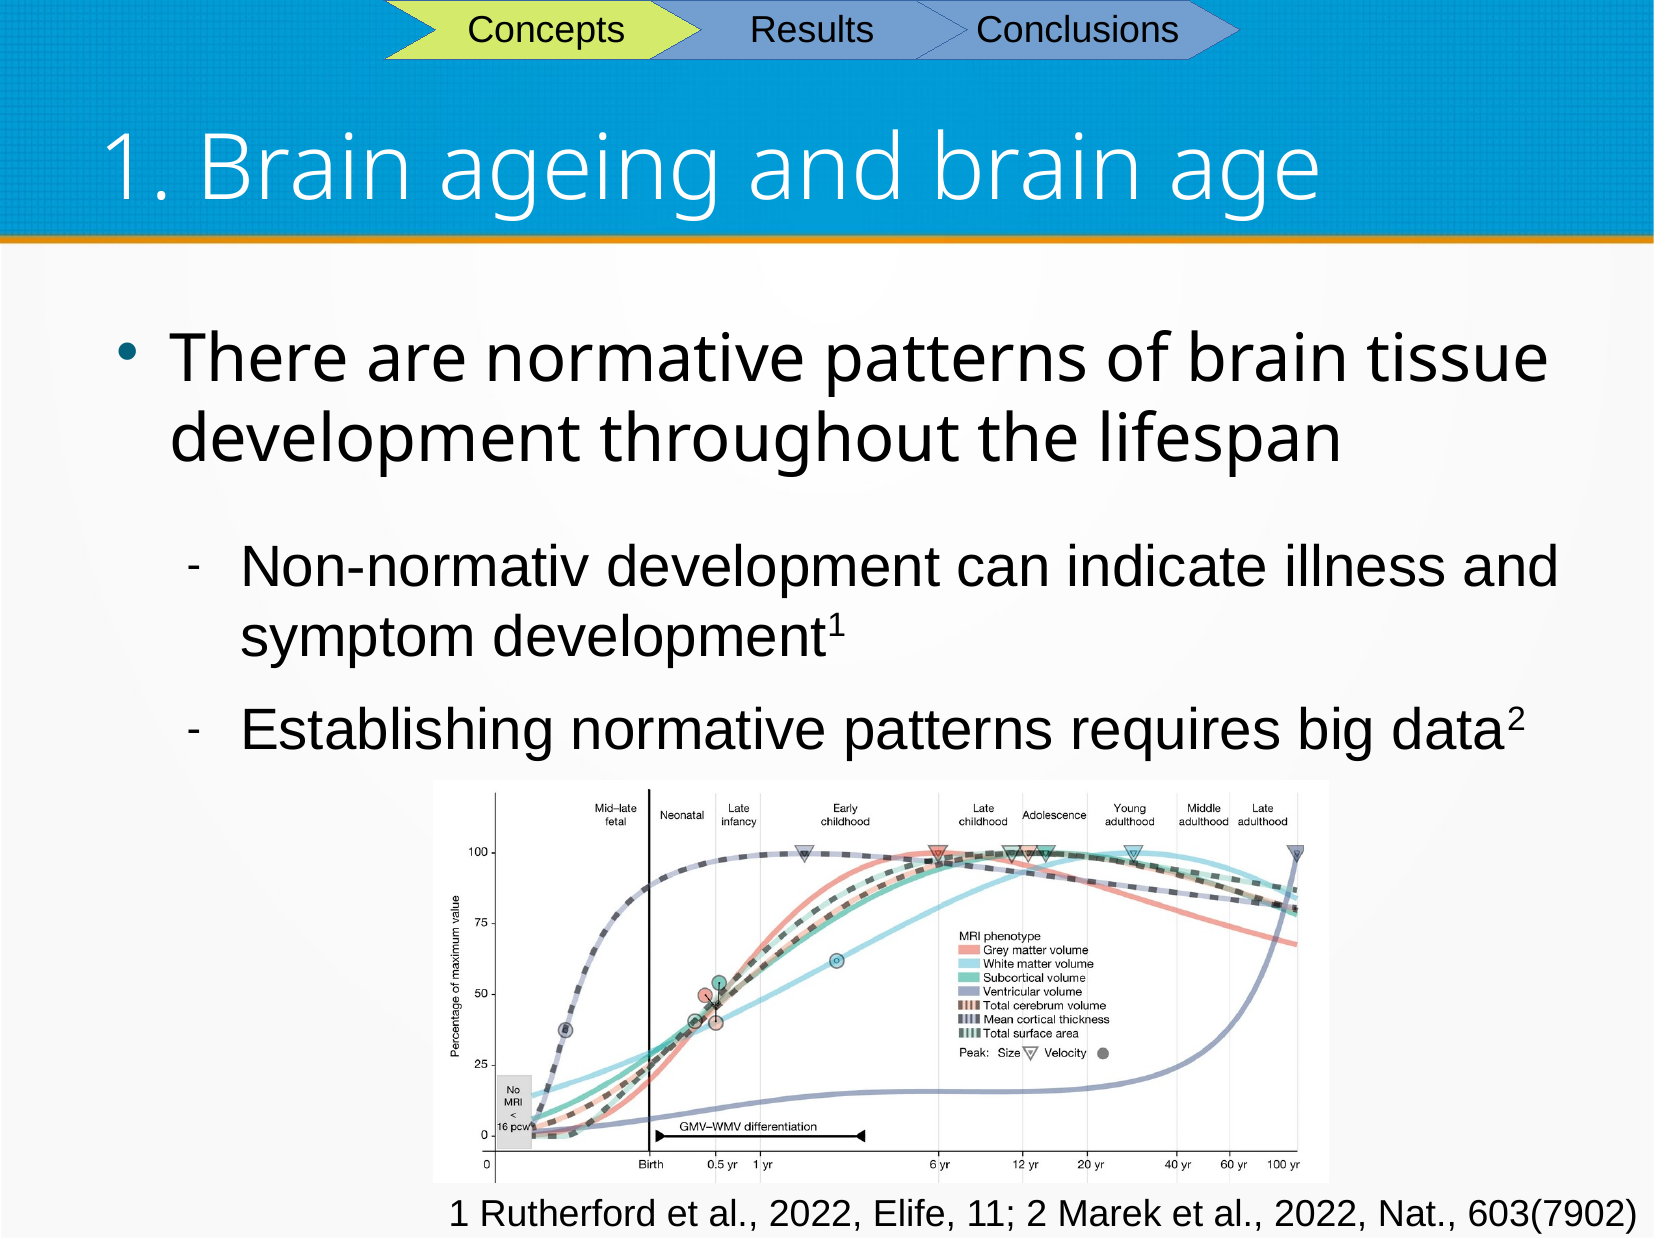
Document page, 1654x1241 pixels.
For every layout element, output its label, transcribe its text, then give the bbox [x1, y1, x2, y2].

text_box Results [649, 0, 966, 60]
picture [0, 233, 1654, 1241]
text_box Concepts [383, 0, 700, 60]
text_box 1 Rutherford et al., 2022, Elife, 11; 2 Marek et al., 2022, Nat., 603(7902) [433, 1181, 1654, 1240]
list There are normative patterns of brain tissue development throughout the lifespan Non-normativ development can indicate illness and symptom development1 Establishing normative patterns requires big data2 [98, 315, 1654, 827]
title 1. Brain ageing and brain age [98, 19, 1654, 227]
text_box Conclusions [915, 0, 1241, 60]
